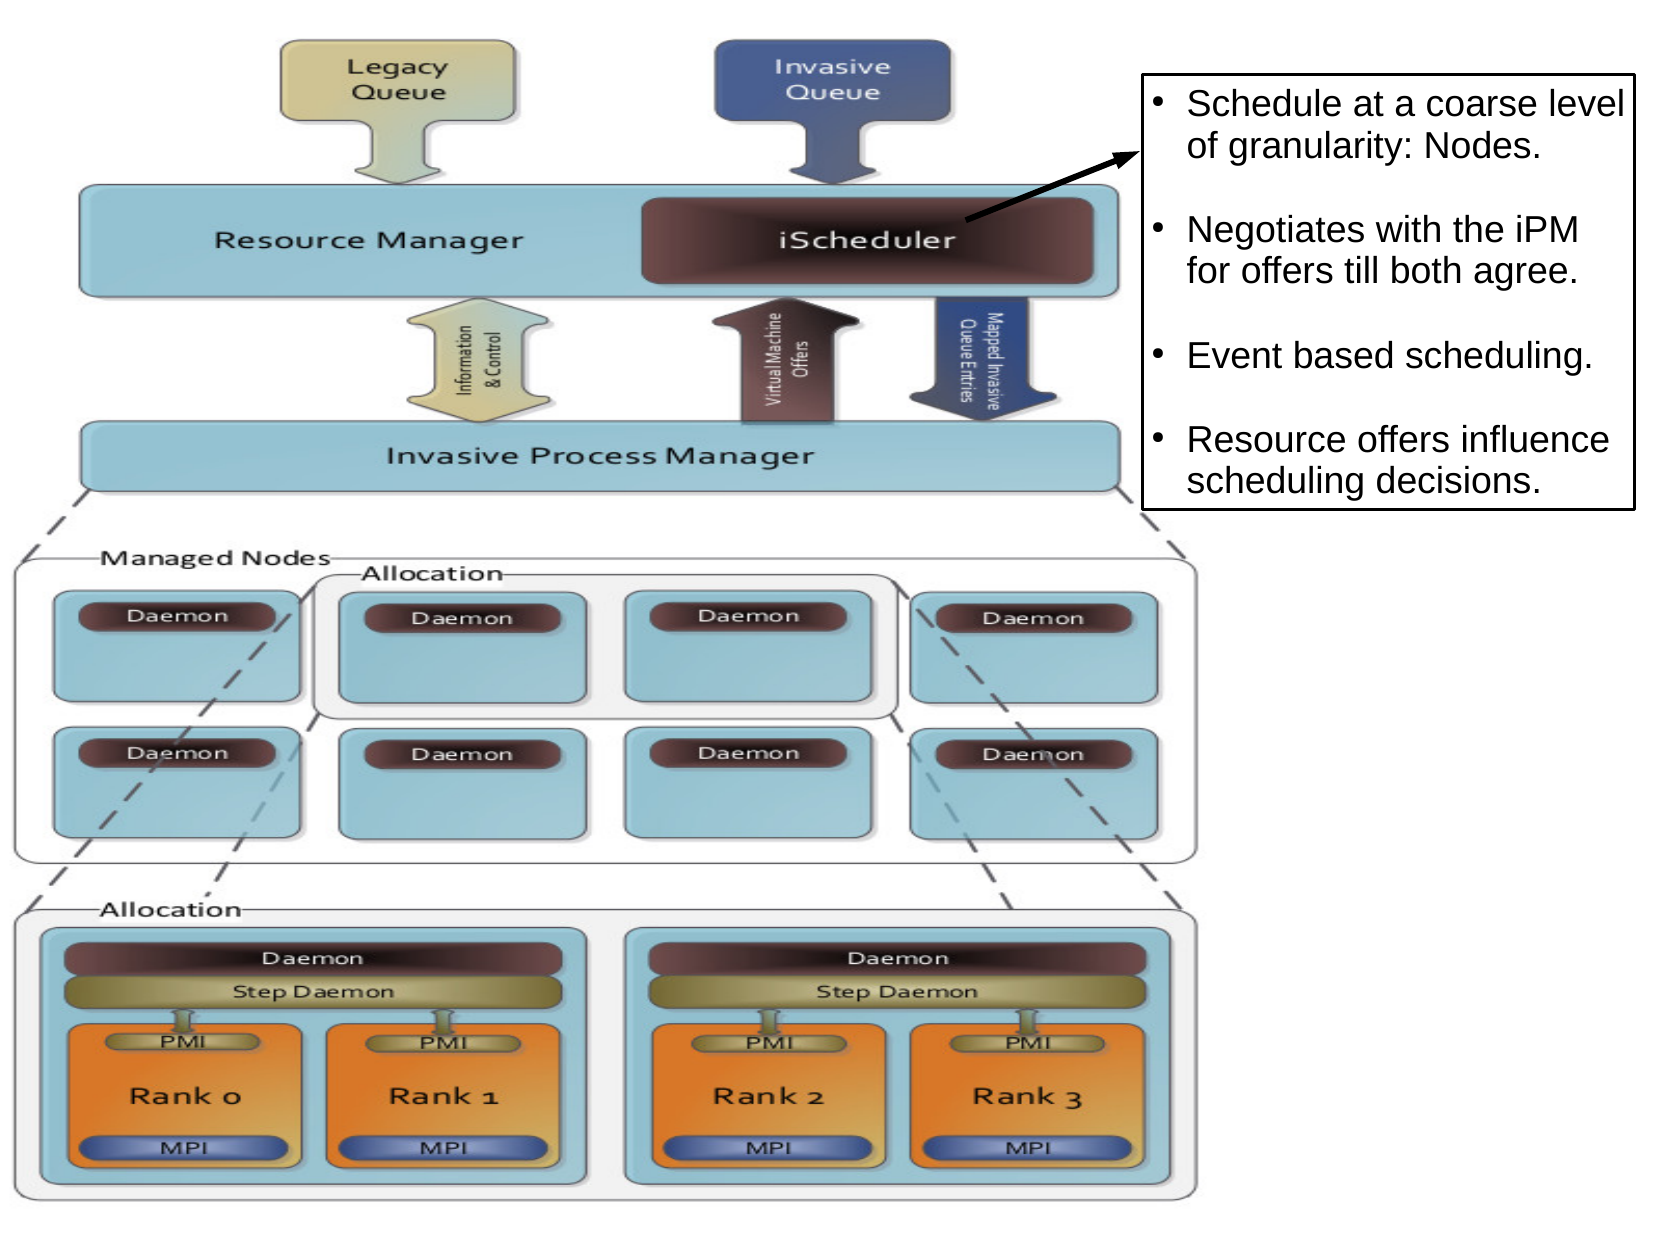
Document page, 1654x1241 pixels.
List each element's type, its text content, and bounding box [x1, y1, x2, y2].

picture [0, 7, 1265, 1235]
text_box Schedule at a coarse level of granularity: Nodes. Negotiates with the iPM for offers till both agree. Event based scheduling. Resource offers influence scheduling decisions. [1142, 74, 1635, 510]
